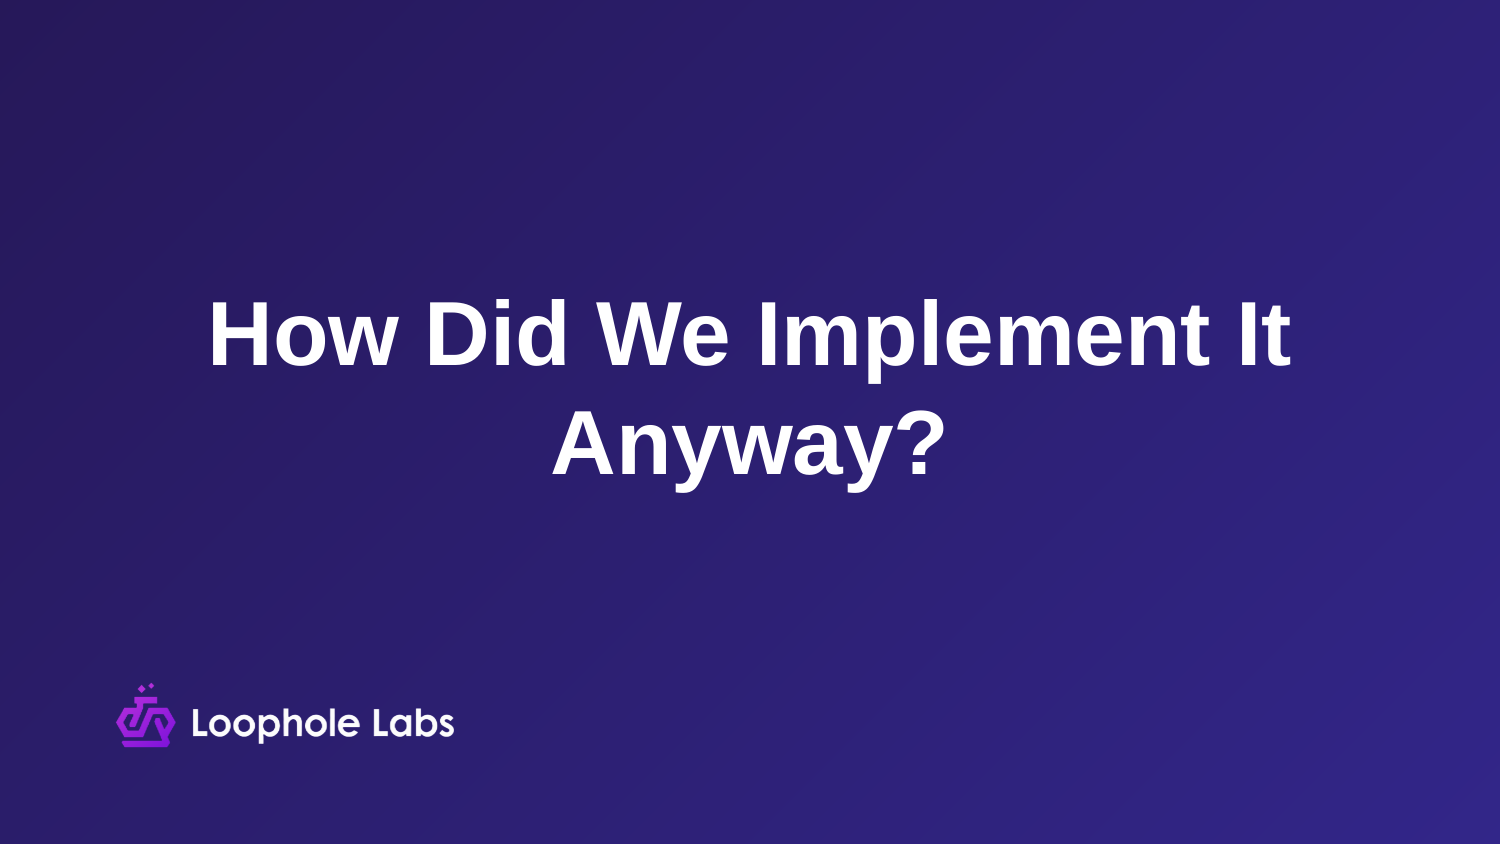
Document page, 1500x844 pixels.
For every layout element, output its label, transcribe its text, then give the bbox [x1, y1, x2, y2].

title How Did We Implement It Anyway? [51, 258, 1449, 509]
picture [96, 661, 465, 773]
